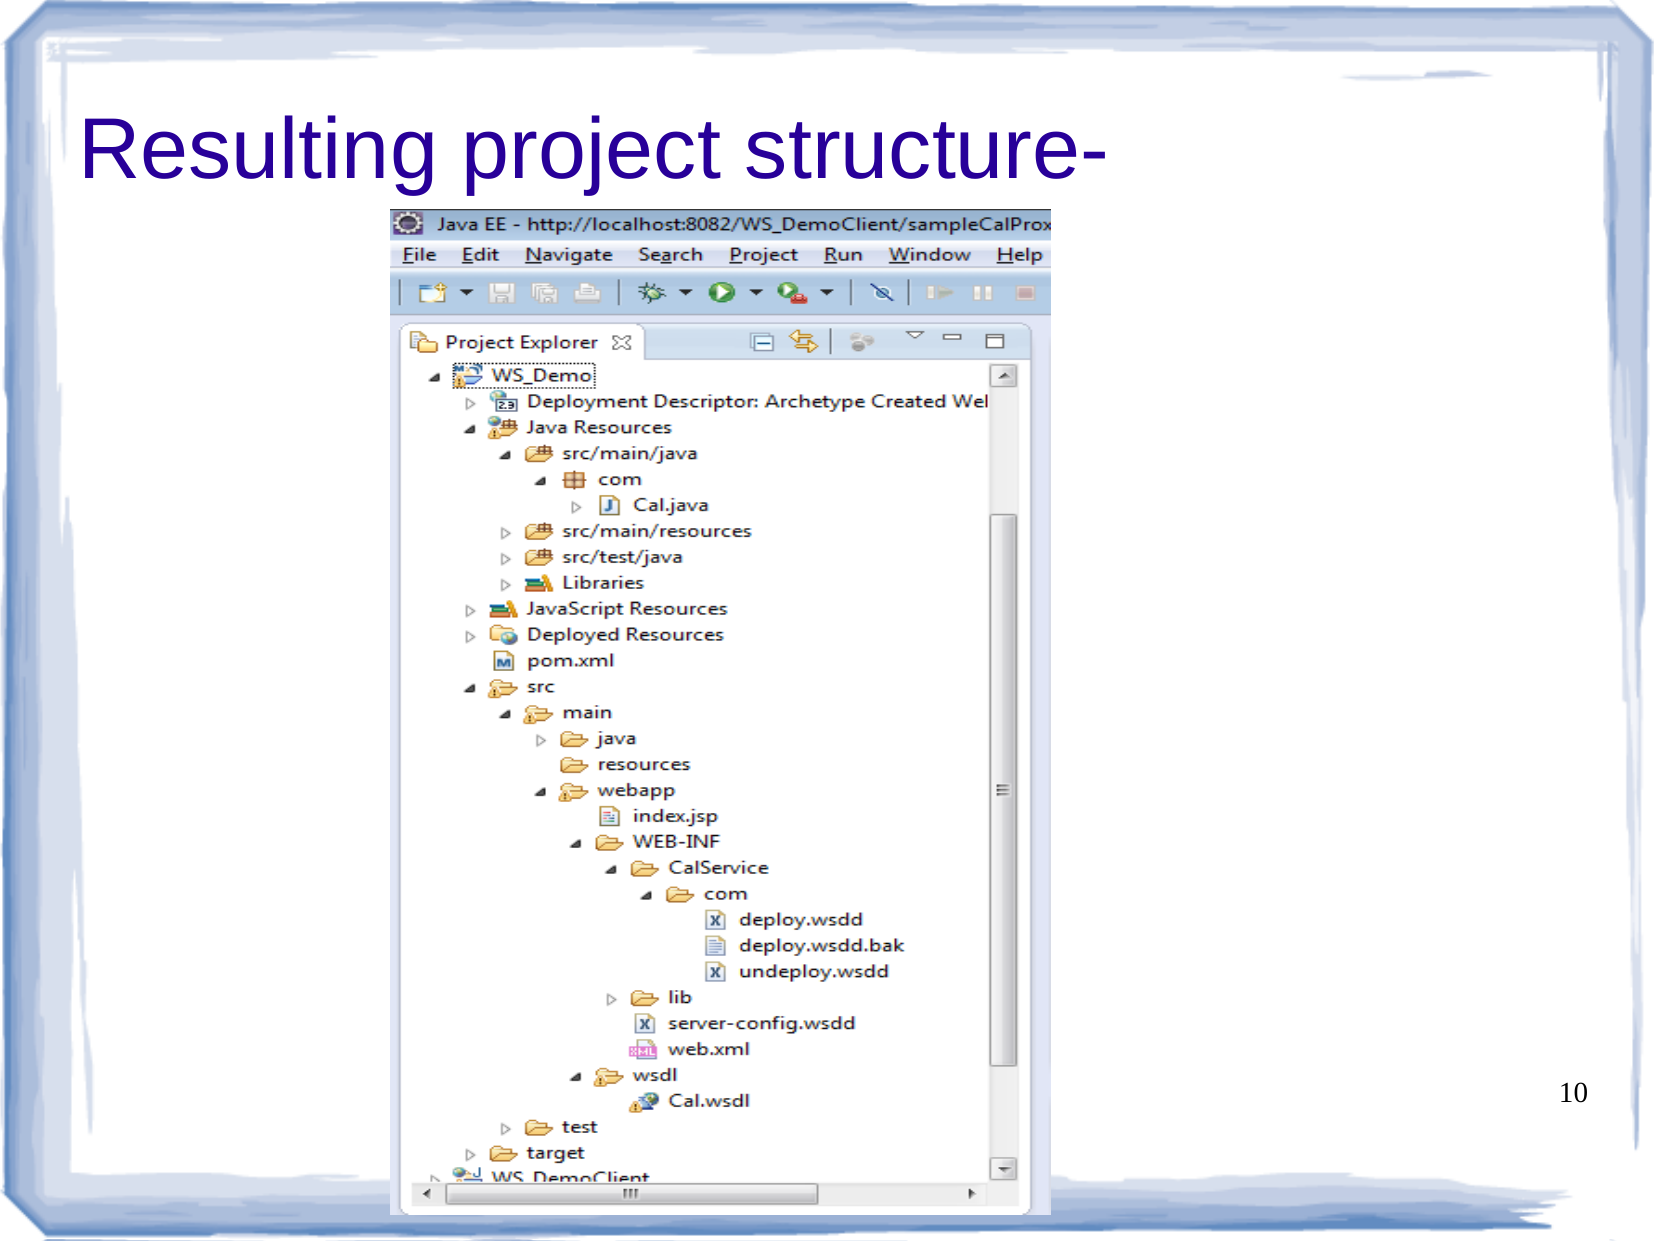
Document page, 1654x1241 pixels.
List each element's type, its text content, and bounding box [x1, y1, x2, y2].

title Resulting project structure- [0, 45, 1339, 253]
picture [0, 0, 1654, 1241]
